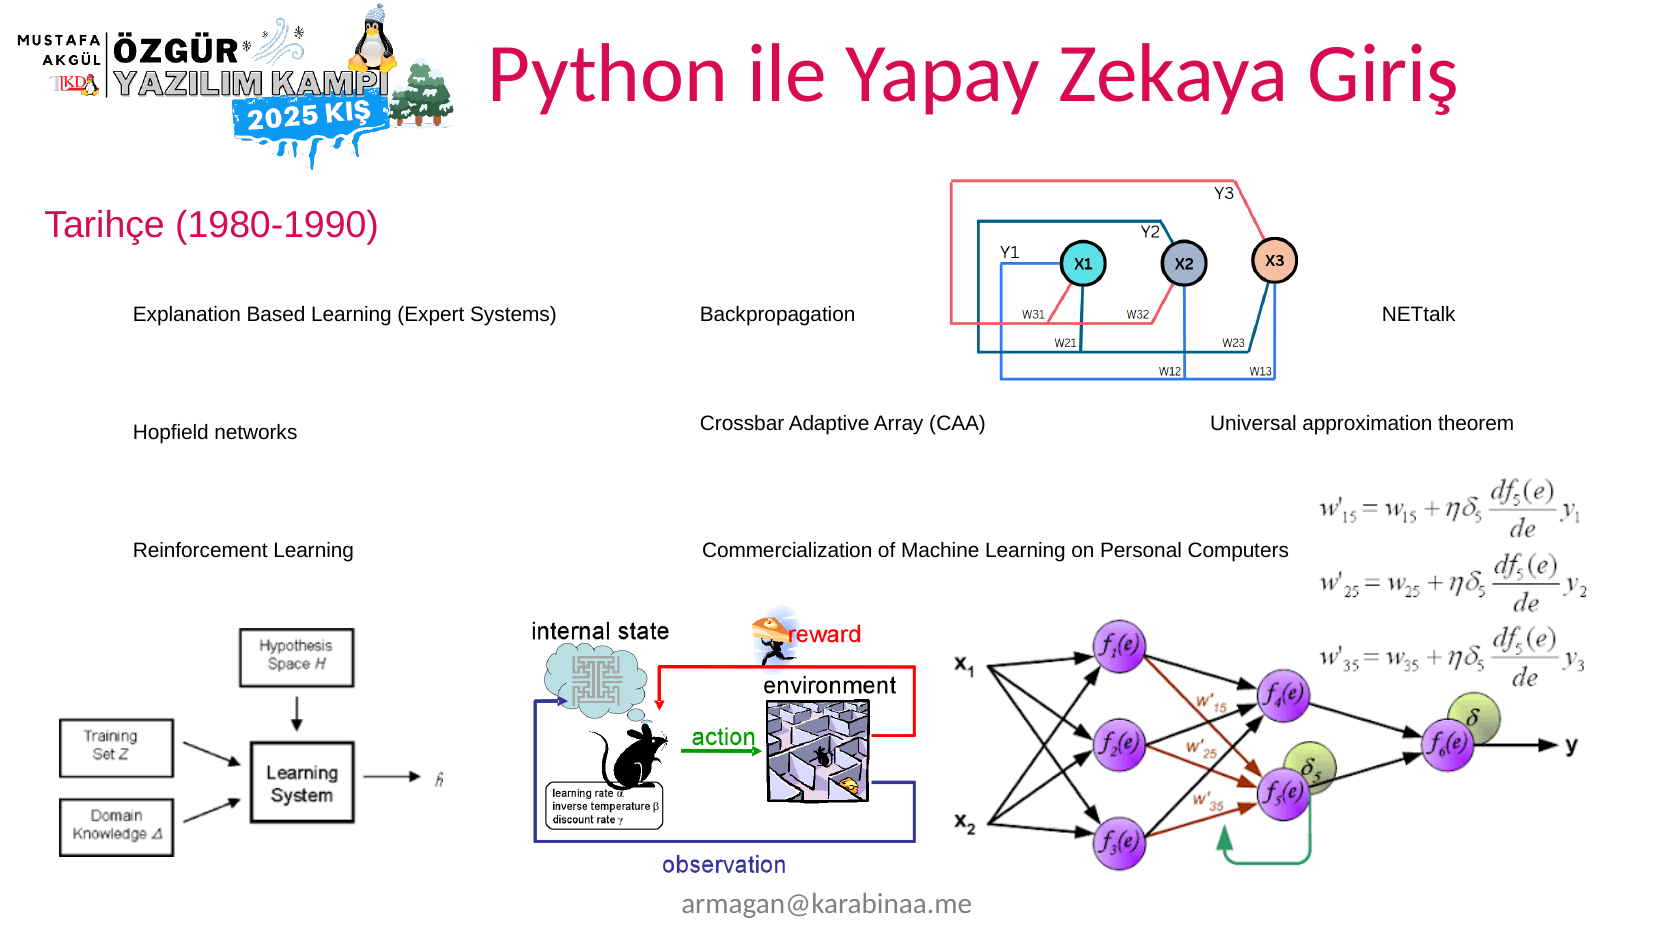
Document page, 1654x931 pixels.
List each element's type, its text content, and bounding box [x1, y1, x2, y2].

text_box Universal approximation theorem [1195, 404, 1536, 443]
text_box Reinforcement Learning [118, 531, 376, 570]
picture [0, 0, 463, 177]
text_box armagan@karabinaa.me [0, 877, 1654, 928]
picture [531, 605, 916, 878]
text_box Commercialization of Machine Learning on Personal Computers [687, 531, 1312, 570]
text_box NETtalk [1367, 295, 1477, 334]
text_box Crossbar Adaptive Array (CAA) [685, 404, 1013, 443]
picture [944, 173, 1300, 384]
text_box Backpropagation [685, 295, 877, 334]
text_box Tarihçe (1980-1990) [29, 196, 516, 296]
text_box Python ile Yapay Zekaya Giriş [472, 10, 1654, 126]
picture [954, 472, 1595, 877]
text_box Hopfield networks [118, 413, 319, 452]
picture [59, 628, 443, 857]
text_box Explanation Based Learning (Expert Systems) [118, 295, 650, 382]
